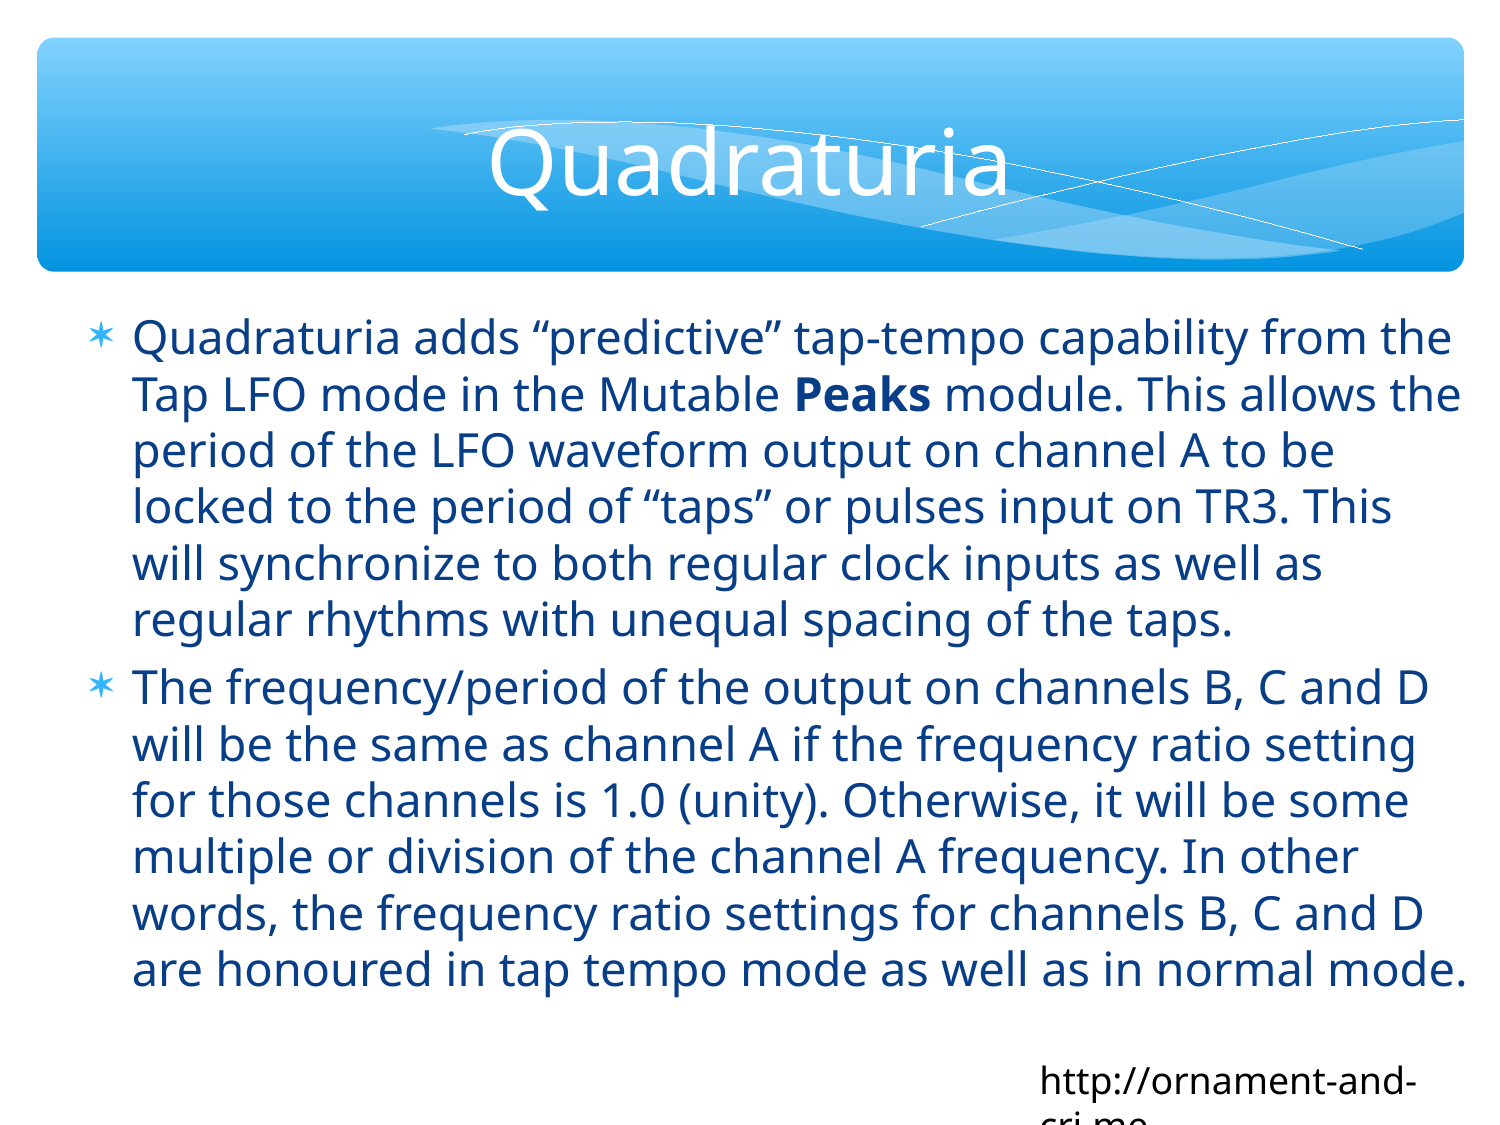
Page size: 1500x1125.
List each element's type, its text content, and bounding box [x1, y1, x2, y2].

title Quadraturia [75, 40, 1426, 276]
list Quadraturia adds “predictive” tap-tempo capability from the Tap LFO mode in the Mutable Peaks module. This allows the period of the LFO waveform output on channel A to be locked to the period of “taps” or pulses input on TR3. This will synchronize to both regular clock inputs as well as regular rhythms with unequal spacing of the taps. The frequency/period of the output on channels B, C and D will be the same as channel A if the frequency ratio setting for those channels is 1.0 (unity). Otherwise, it will be some multiple or division of the channel A frequency. In other words, the frequency ratio settings for channels B, C and D are honoured in tap tempo mode as well as in normal mode. [75, 299, 1486, 1066]
text_box http://ornament-and-cri.me [1024, 1050, 1486, 1110]
